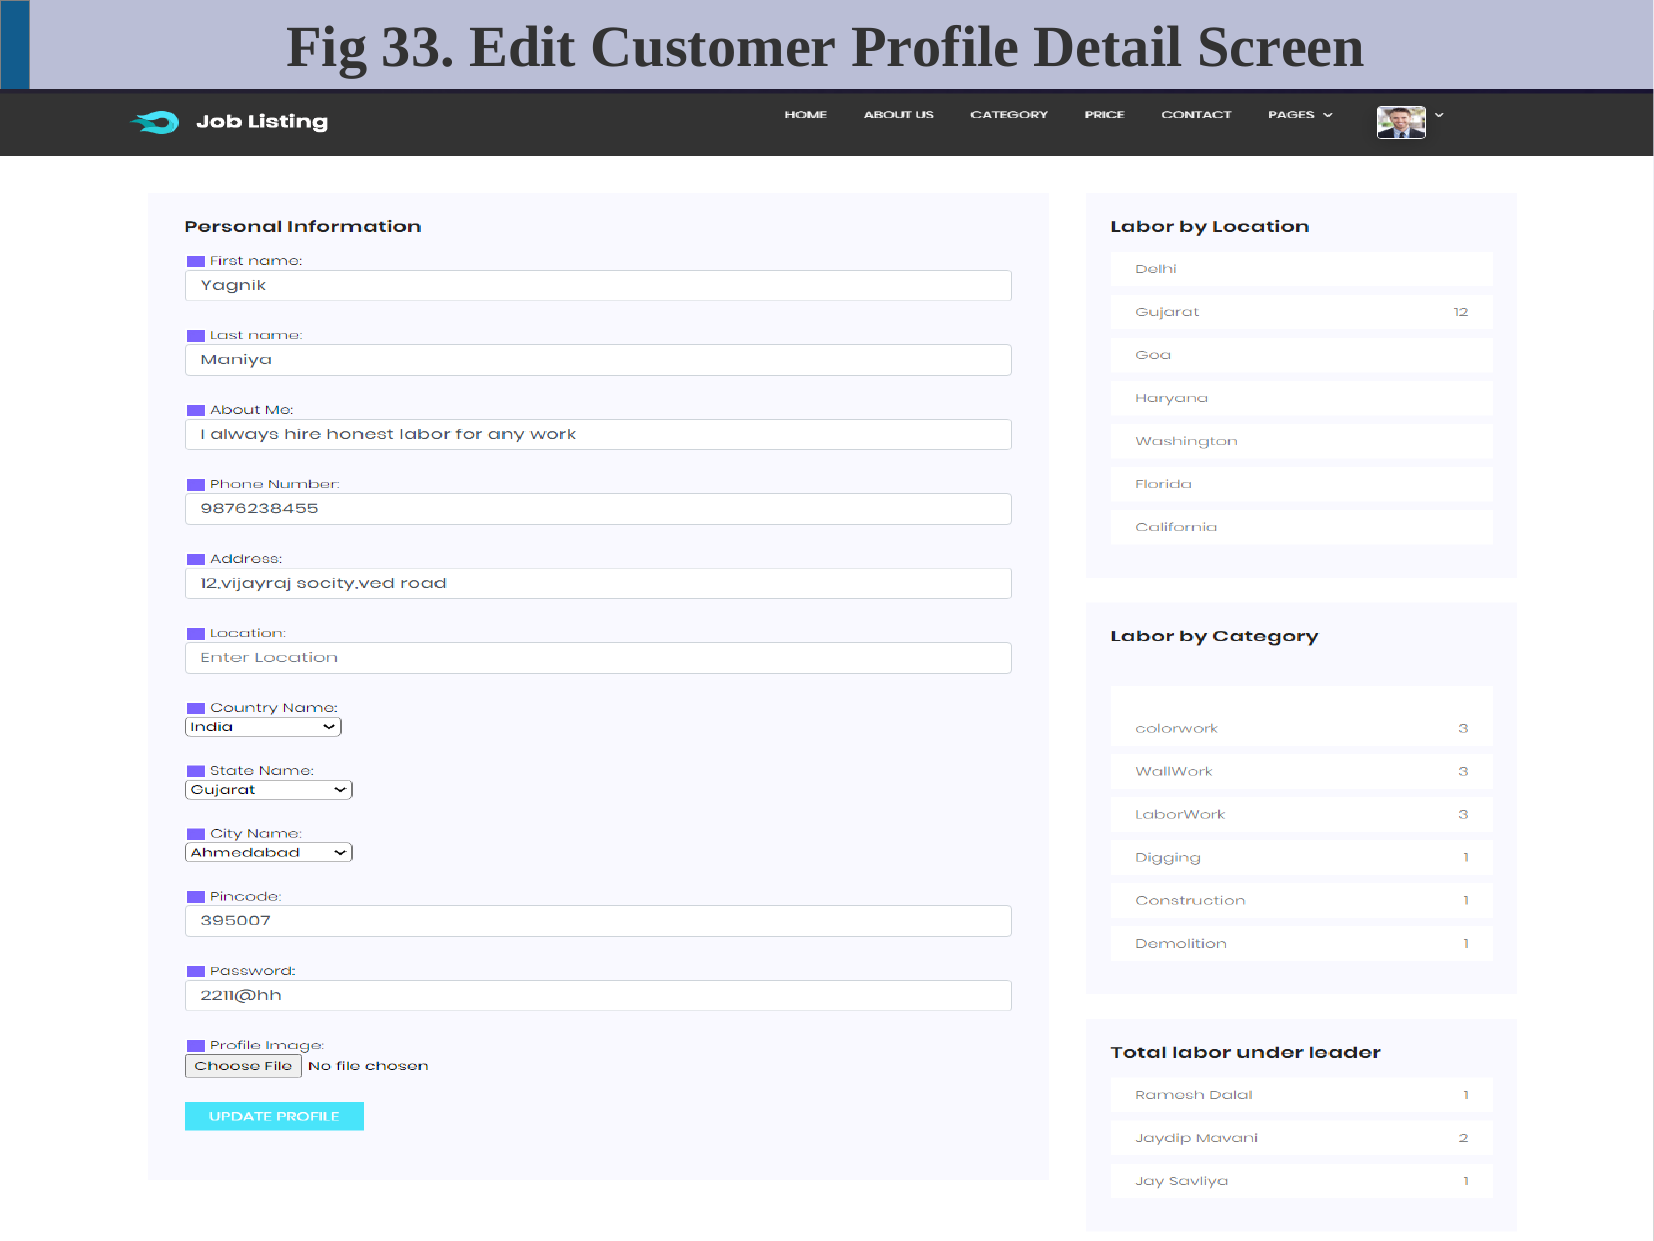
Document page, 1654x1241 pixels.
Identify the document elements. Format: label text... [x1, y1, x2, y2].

title Fig 33. Edit Customer Profile Detail Screen [120, 0, 1533, 89]
picture [0, 89, 1654, 1241]
